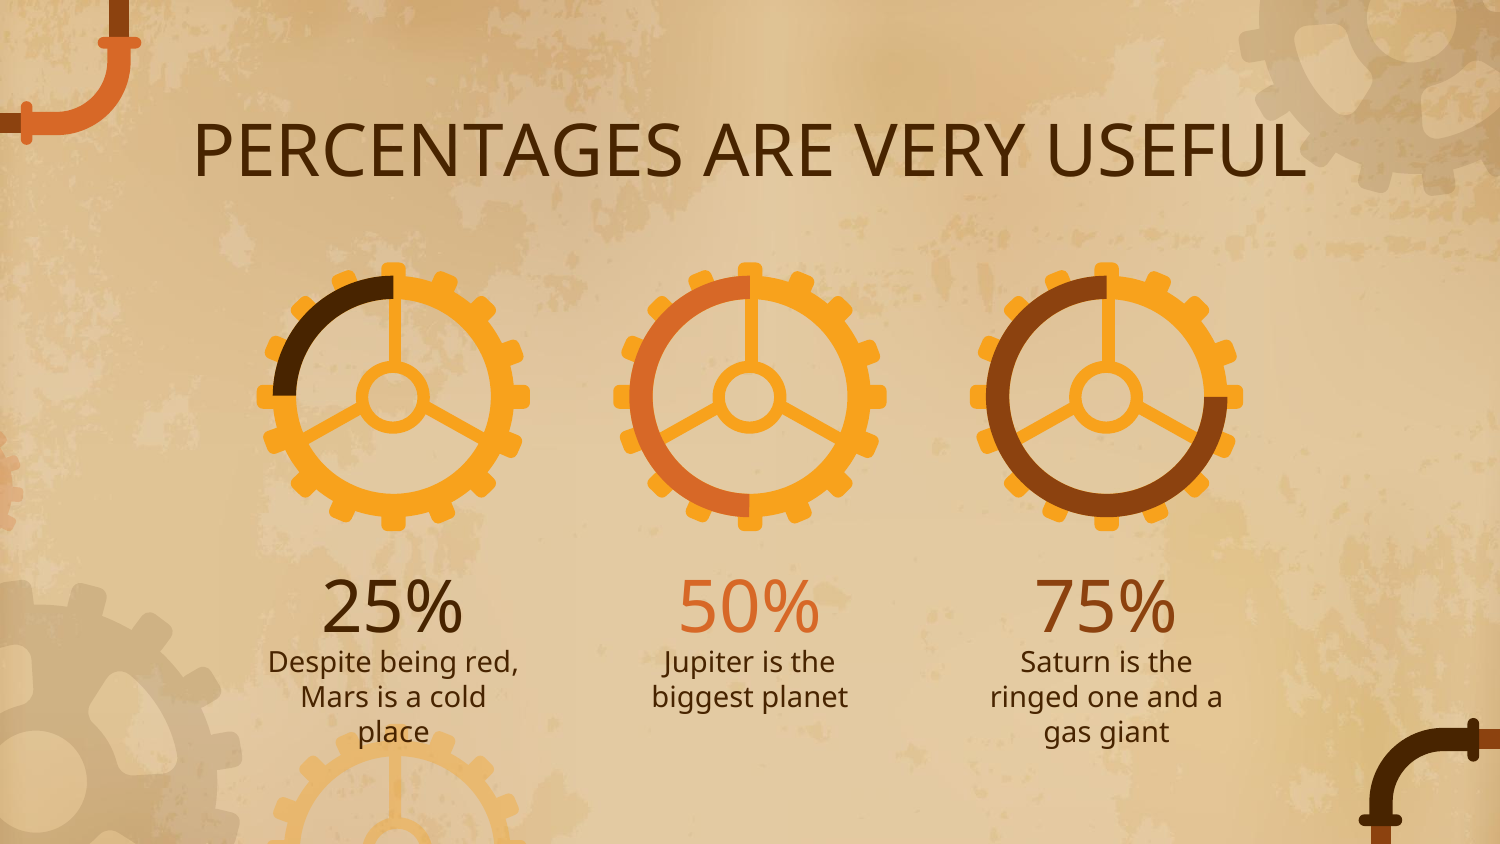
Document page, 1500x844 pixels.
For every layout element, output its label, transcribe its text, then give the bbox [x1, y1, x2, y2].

text_box 25% [249, 545, 538, 628]
text_box [256, 262, 530, 532]
text_box [969, 262, 1244, 532]
text_box [613, 262, 887, 532]
text_box 75% [962, 545, 1251, 628]
title PERCENTAGES ARE VERY USEFUL [116, 88, 1384, 166]
text_box Despite being red, Mars is a cold place [249, 628, 538, 723]
text_box Jupiter is the biggest planet [605, 628, 895, 723]
text_box Saturn is the ringed one and a gas giant [962, 628, 1251, 723]
text_box 50% [605, 545, 895, 628]
